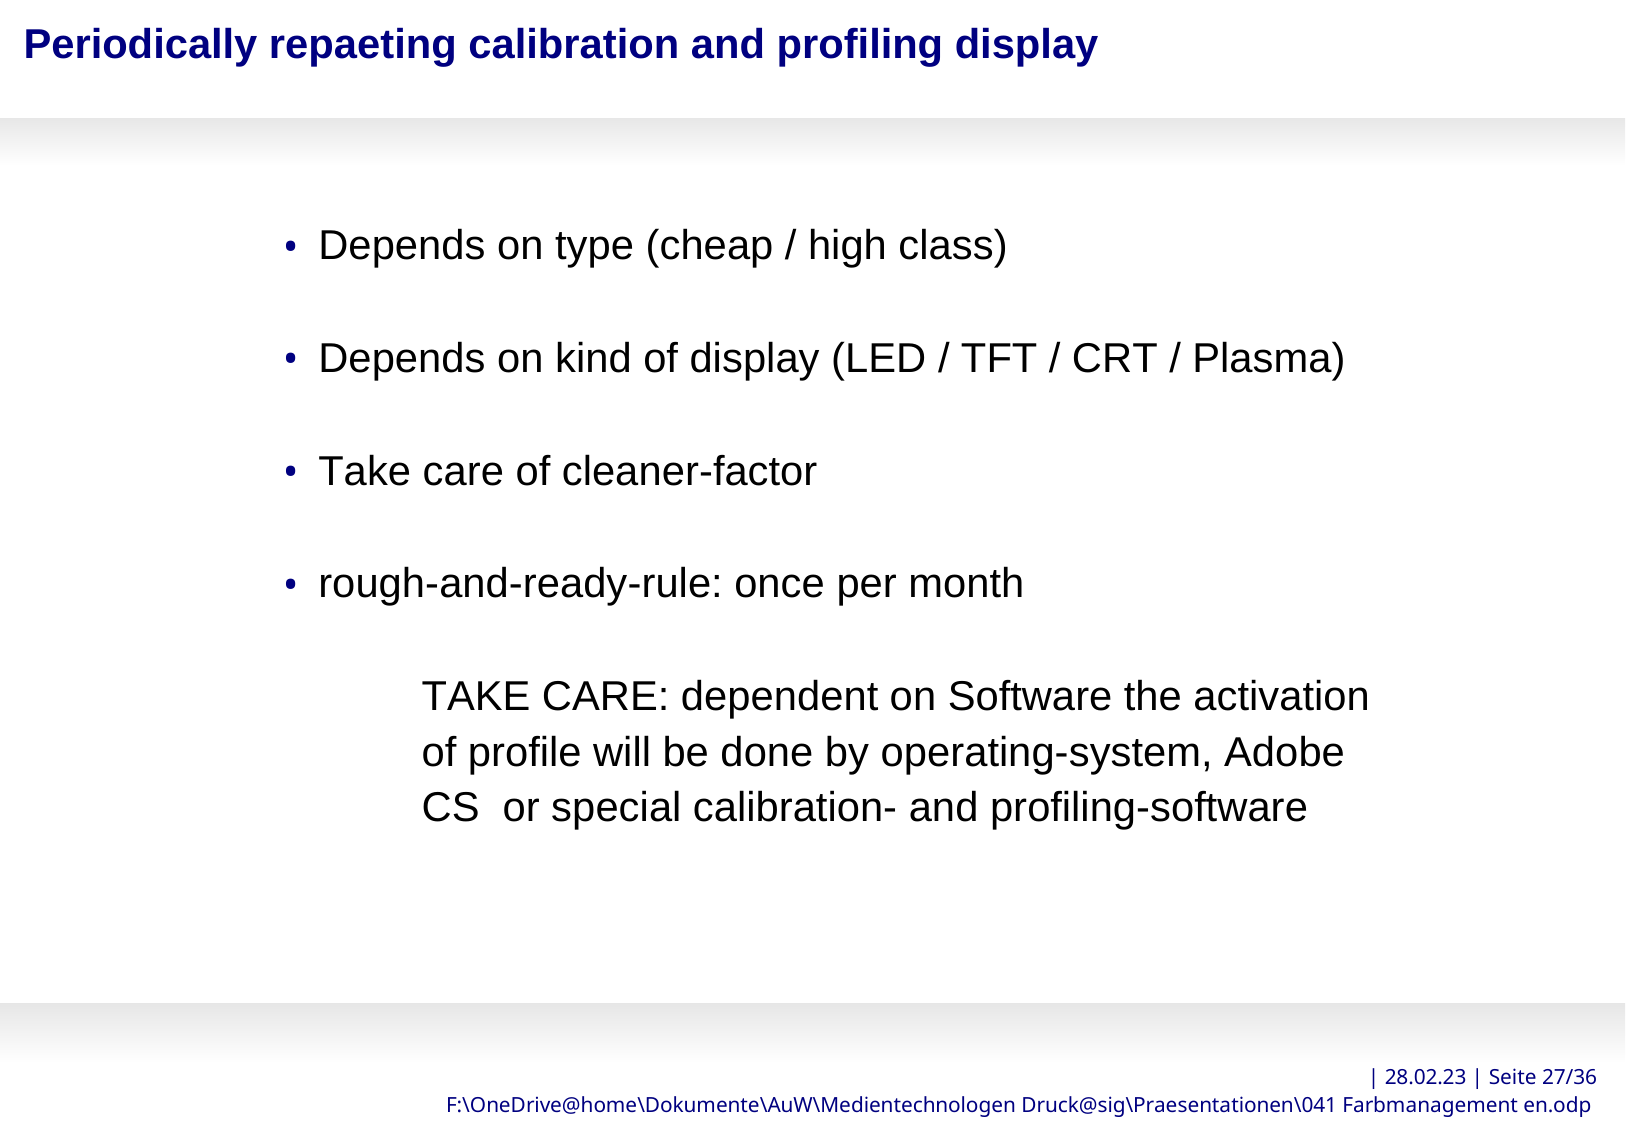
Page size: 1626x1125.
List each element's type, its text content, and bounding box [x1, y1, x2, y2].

title Periodically repaeting calibration and profiling display [23, 11, 1600, 130]
list Depends on type (cheap / high class) Depends on kind of display (LED / TFT / CRT / Plasma) Take care of cleaner-factor rough-and-ready-rule: once per month TAKE CARE: dependent on Software the activation of profile will be done by operating-system, Adobe CS or special calibration- and profiling-software [236, 212, 1388, 882]
